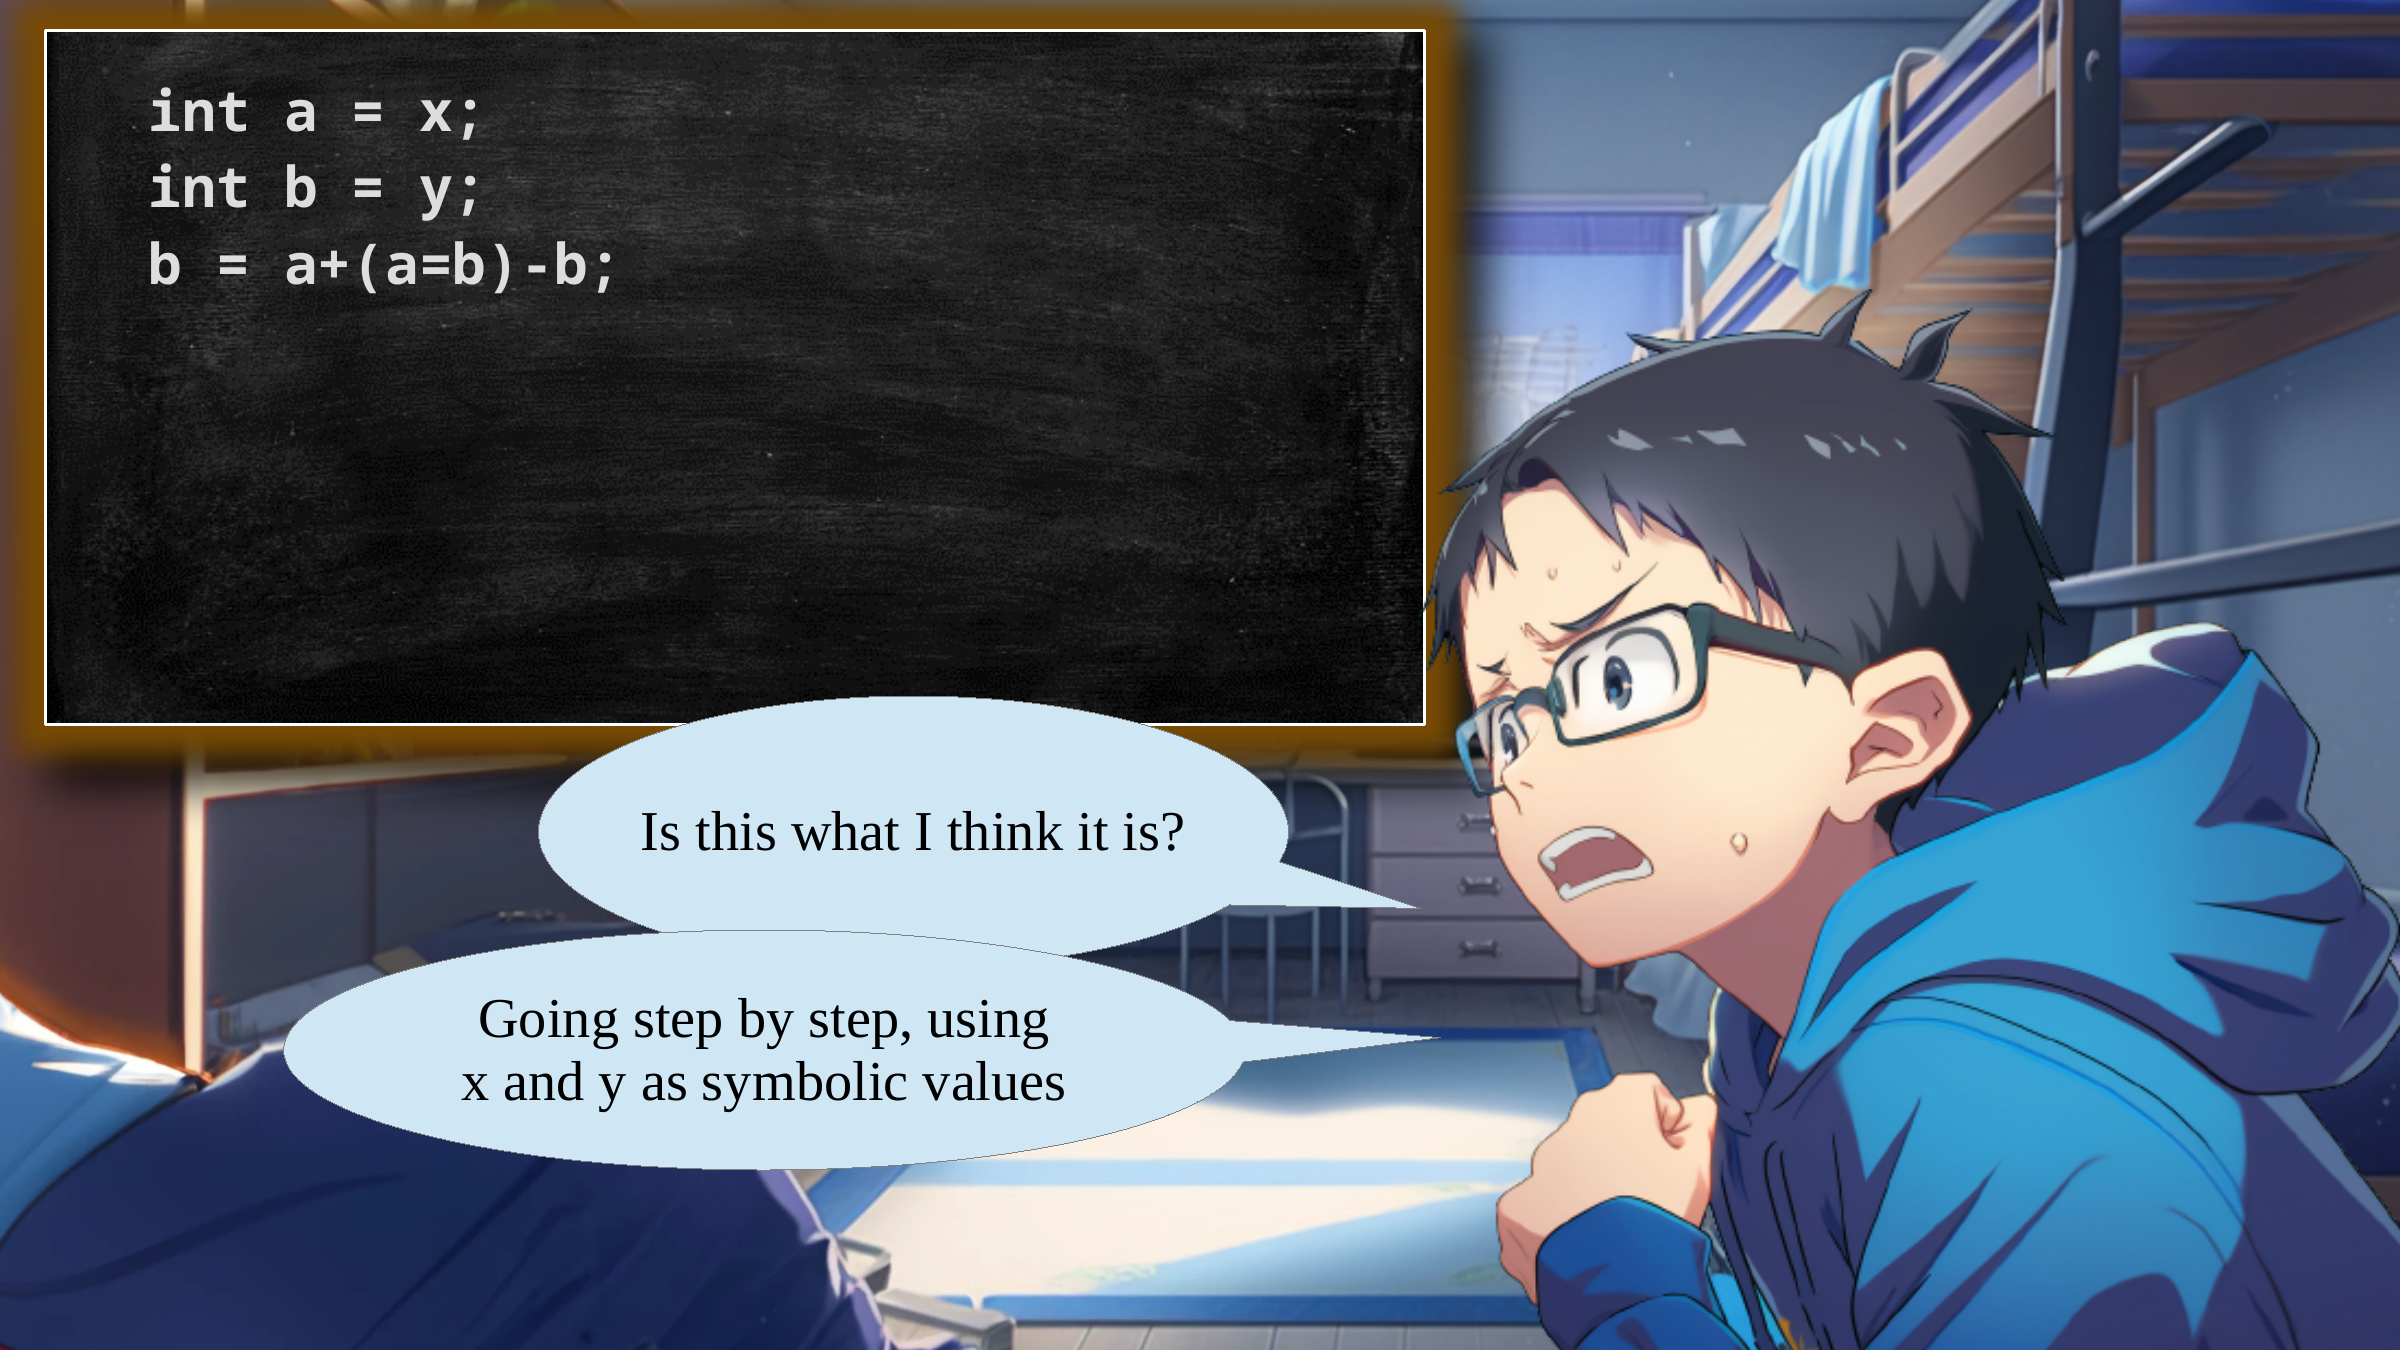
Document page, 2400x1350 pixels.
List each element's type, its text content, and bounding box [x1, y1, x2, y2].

text_box int a = x; int b = y; b = a+(a=b)-b; [66, 63, 1379, 653]
text_box Going step by step, using x and y as symbolic values [283, 930, 1441, 1171]
picture [0, 0, 2400, 1350]
text_box Is this what I think it is? [538, 696, 1320, 956]
